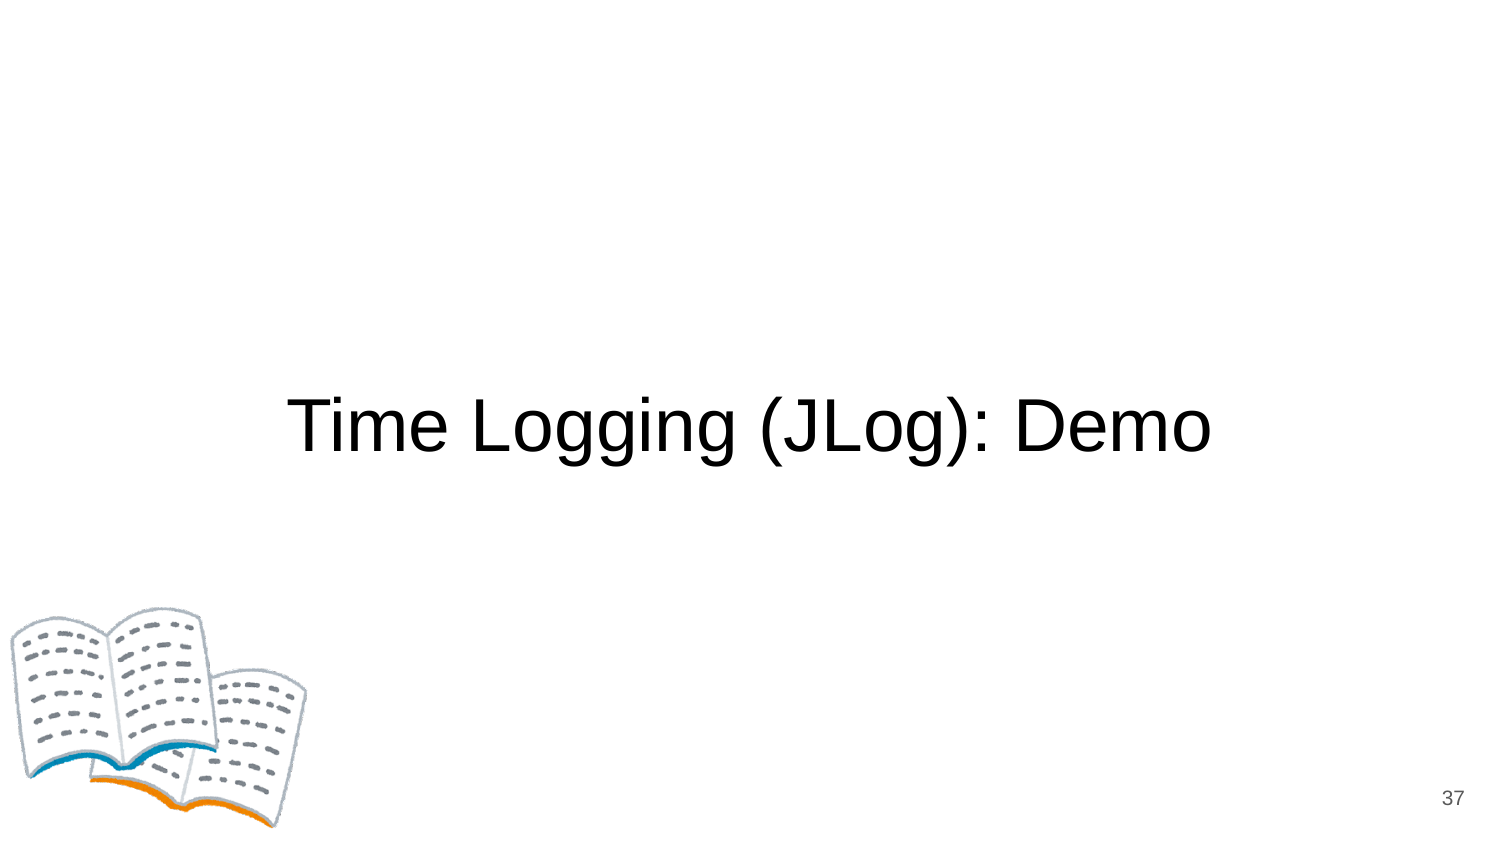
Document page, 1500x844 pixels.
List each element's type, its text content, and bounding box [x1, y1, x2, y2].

picture [0, 586, 316, 844]
slide_number <number> [1389, 764, 1480, 830]
title Time Logging (JLog): Demo [51, 352, 1449, 491]
